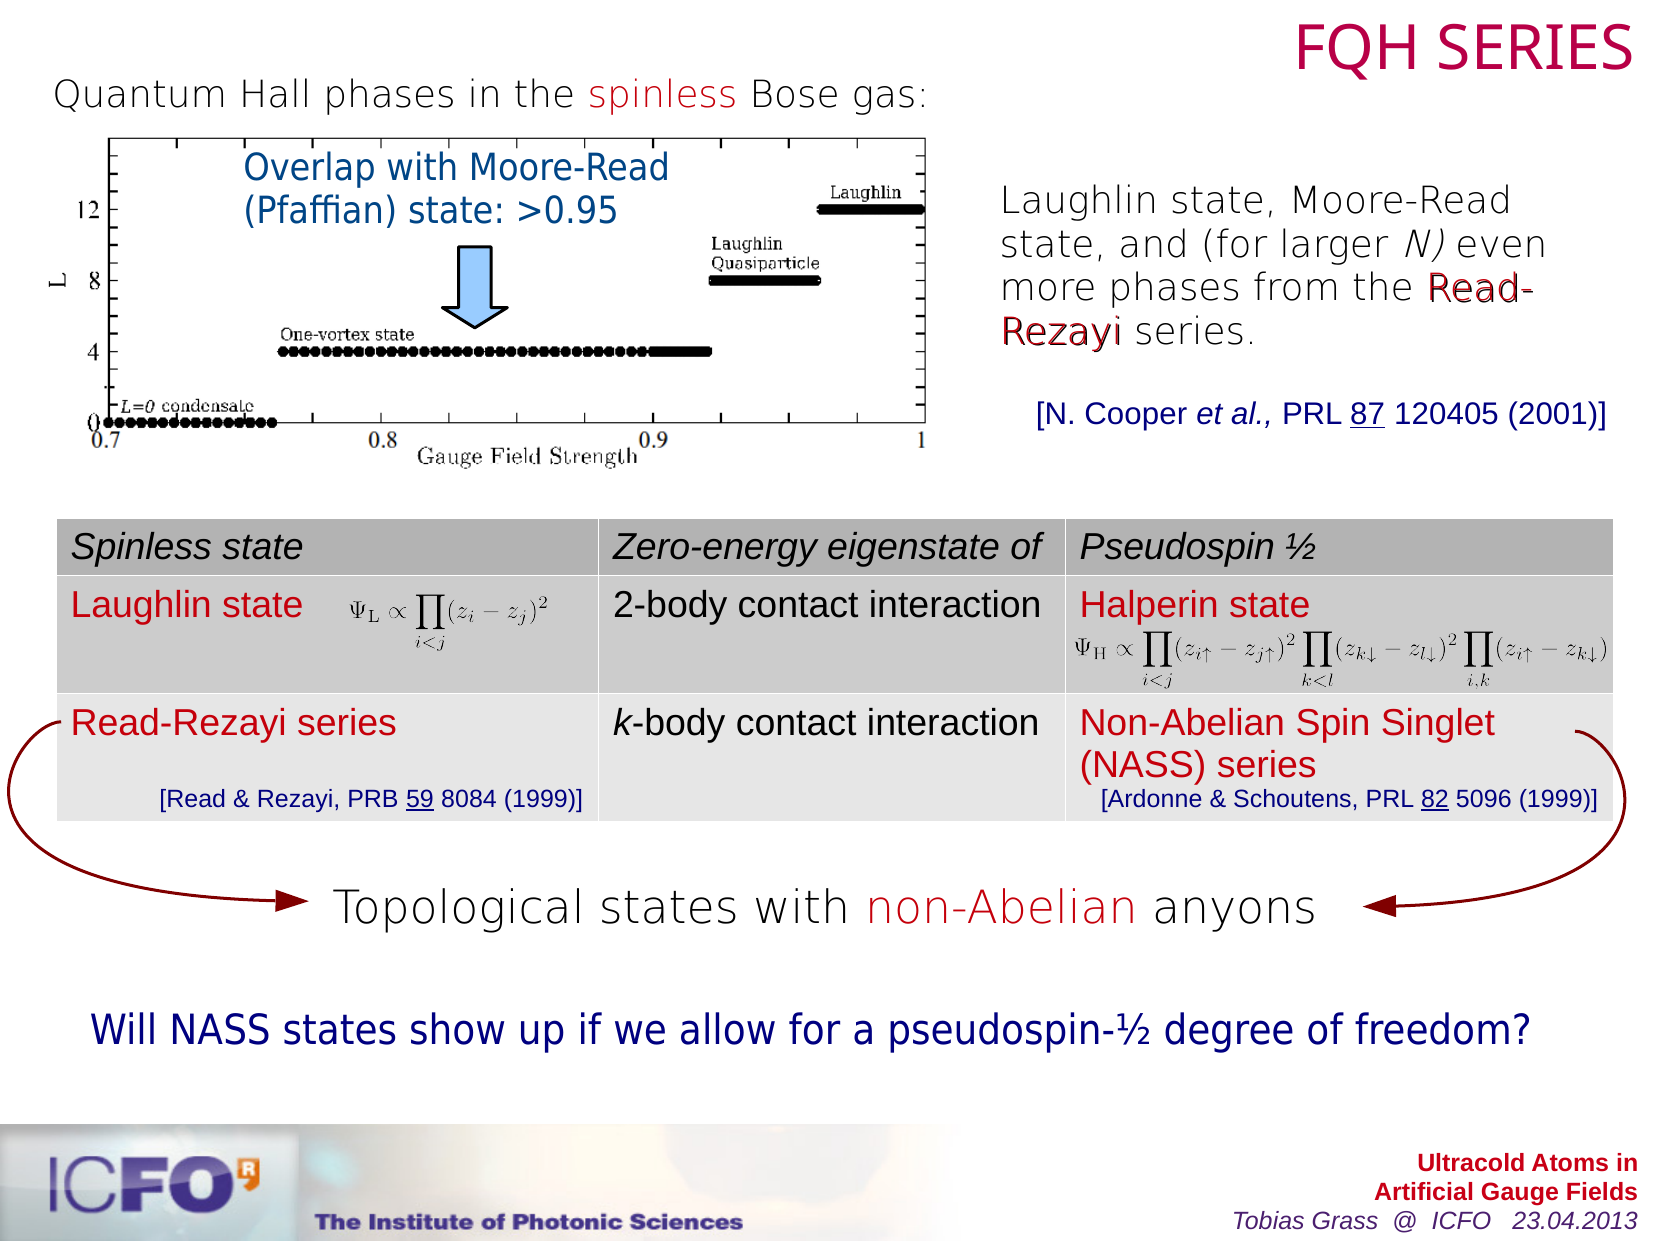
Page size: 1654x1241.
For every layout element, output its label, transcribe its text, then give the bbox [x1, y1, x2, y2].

picture [40, 132, 938, 470]
text_box Will NASS states show up if we allow for a pseudospin-½ degree of freedom? [75, 998, 1613, 1062]
text_box Ultracold Atoms in Artificial Gauge Fields Tobias Grass @ ICFO 23.04.2013 [712, 1138, 1654, 1241]
text_box [442, 246, 508, 328]
text_box Laughlin state, Moore-Read state, and (for larger N) even more phases from the Read-Rezayi series. [N. Cooper et al., PRL 87 120405 (2001)] [984, 171, 1623, 439]
text_box Topological states with non-Abelian anyons [300, 872, 1537, 997]
table_cell Non-Abelian Spin Singlet (NASS) series [Ardonne & Schoutens, PRL 82 5096 (1999)] [1066, 694, 1613, 821]
picture [0, 1124, 976, 1241]
table_header Spinless state [57, 519, 598, 575]
text_box Overlap with Moore-Read (Pfaffian) state: >0.95 [227, 136, 790, 242]
text_box Quantum Hall phases in the spinless Bose gas: [37, 65, 1651, 124]
table_cell Read-Rezayi series [Read & Rezayi, PRB 59 8084 (1999)] [57, 694, 598, 821]
table_header Zero-energy eigenstate of [599, 519, 1065, 575]
table_cell 2-body contact interaction [599, 576, 1065, 693]
table_header Pseudospin ½ [1066, 519, 1613, 575]
picture [1074, 631, 1606, 689]
table_cell Halperin state [1066, 576, 1613, 693]
table_cell k-body contact interaction [599, 694, 1065, 821]
text_box FQH SERIES [0, 0, 1651, 99]
table_cell Laughlin state [57, 576, 598, 693]
picture [349, 594, 547, 651]
